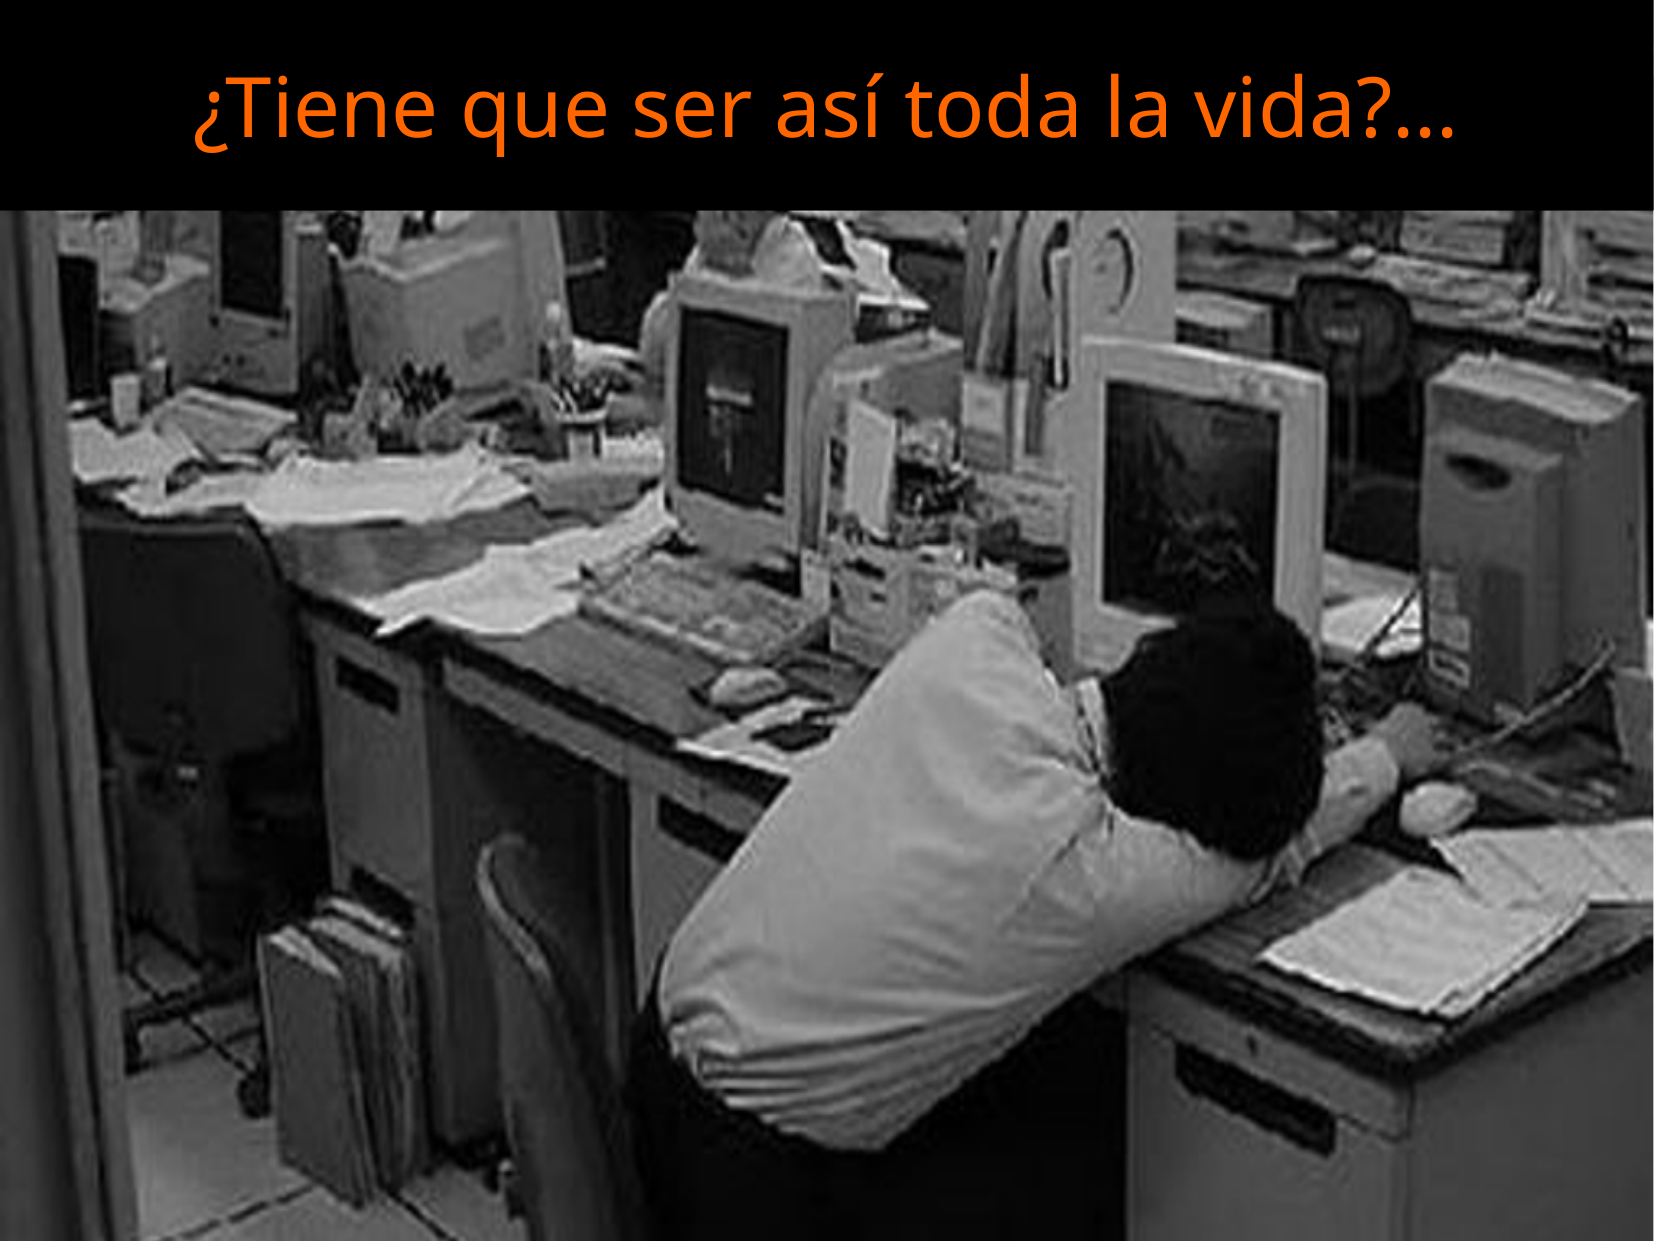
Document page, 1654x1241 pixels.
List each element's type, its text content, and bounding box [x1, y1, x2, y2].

title ¿Tiene que ser así toda la vida?... [0, 0, 1654, 211]
picture [0, 211, 1654, 1241]
